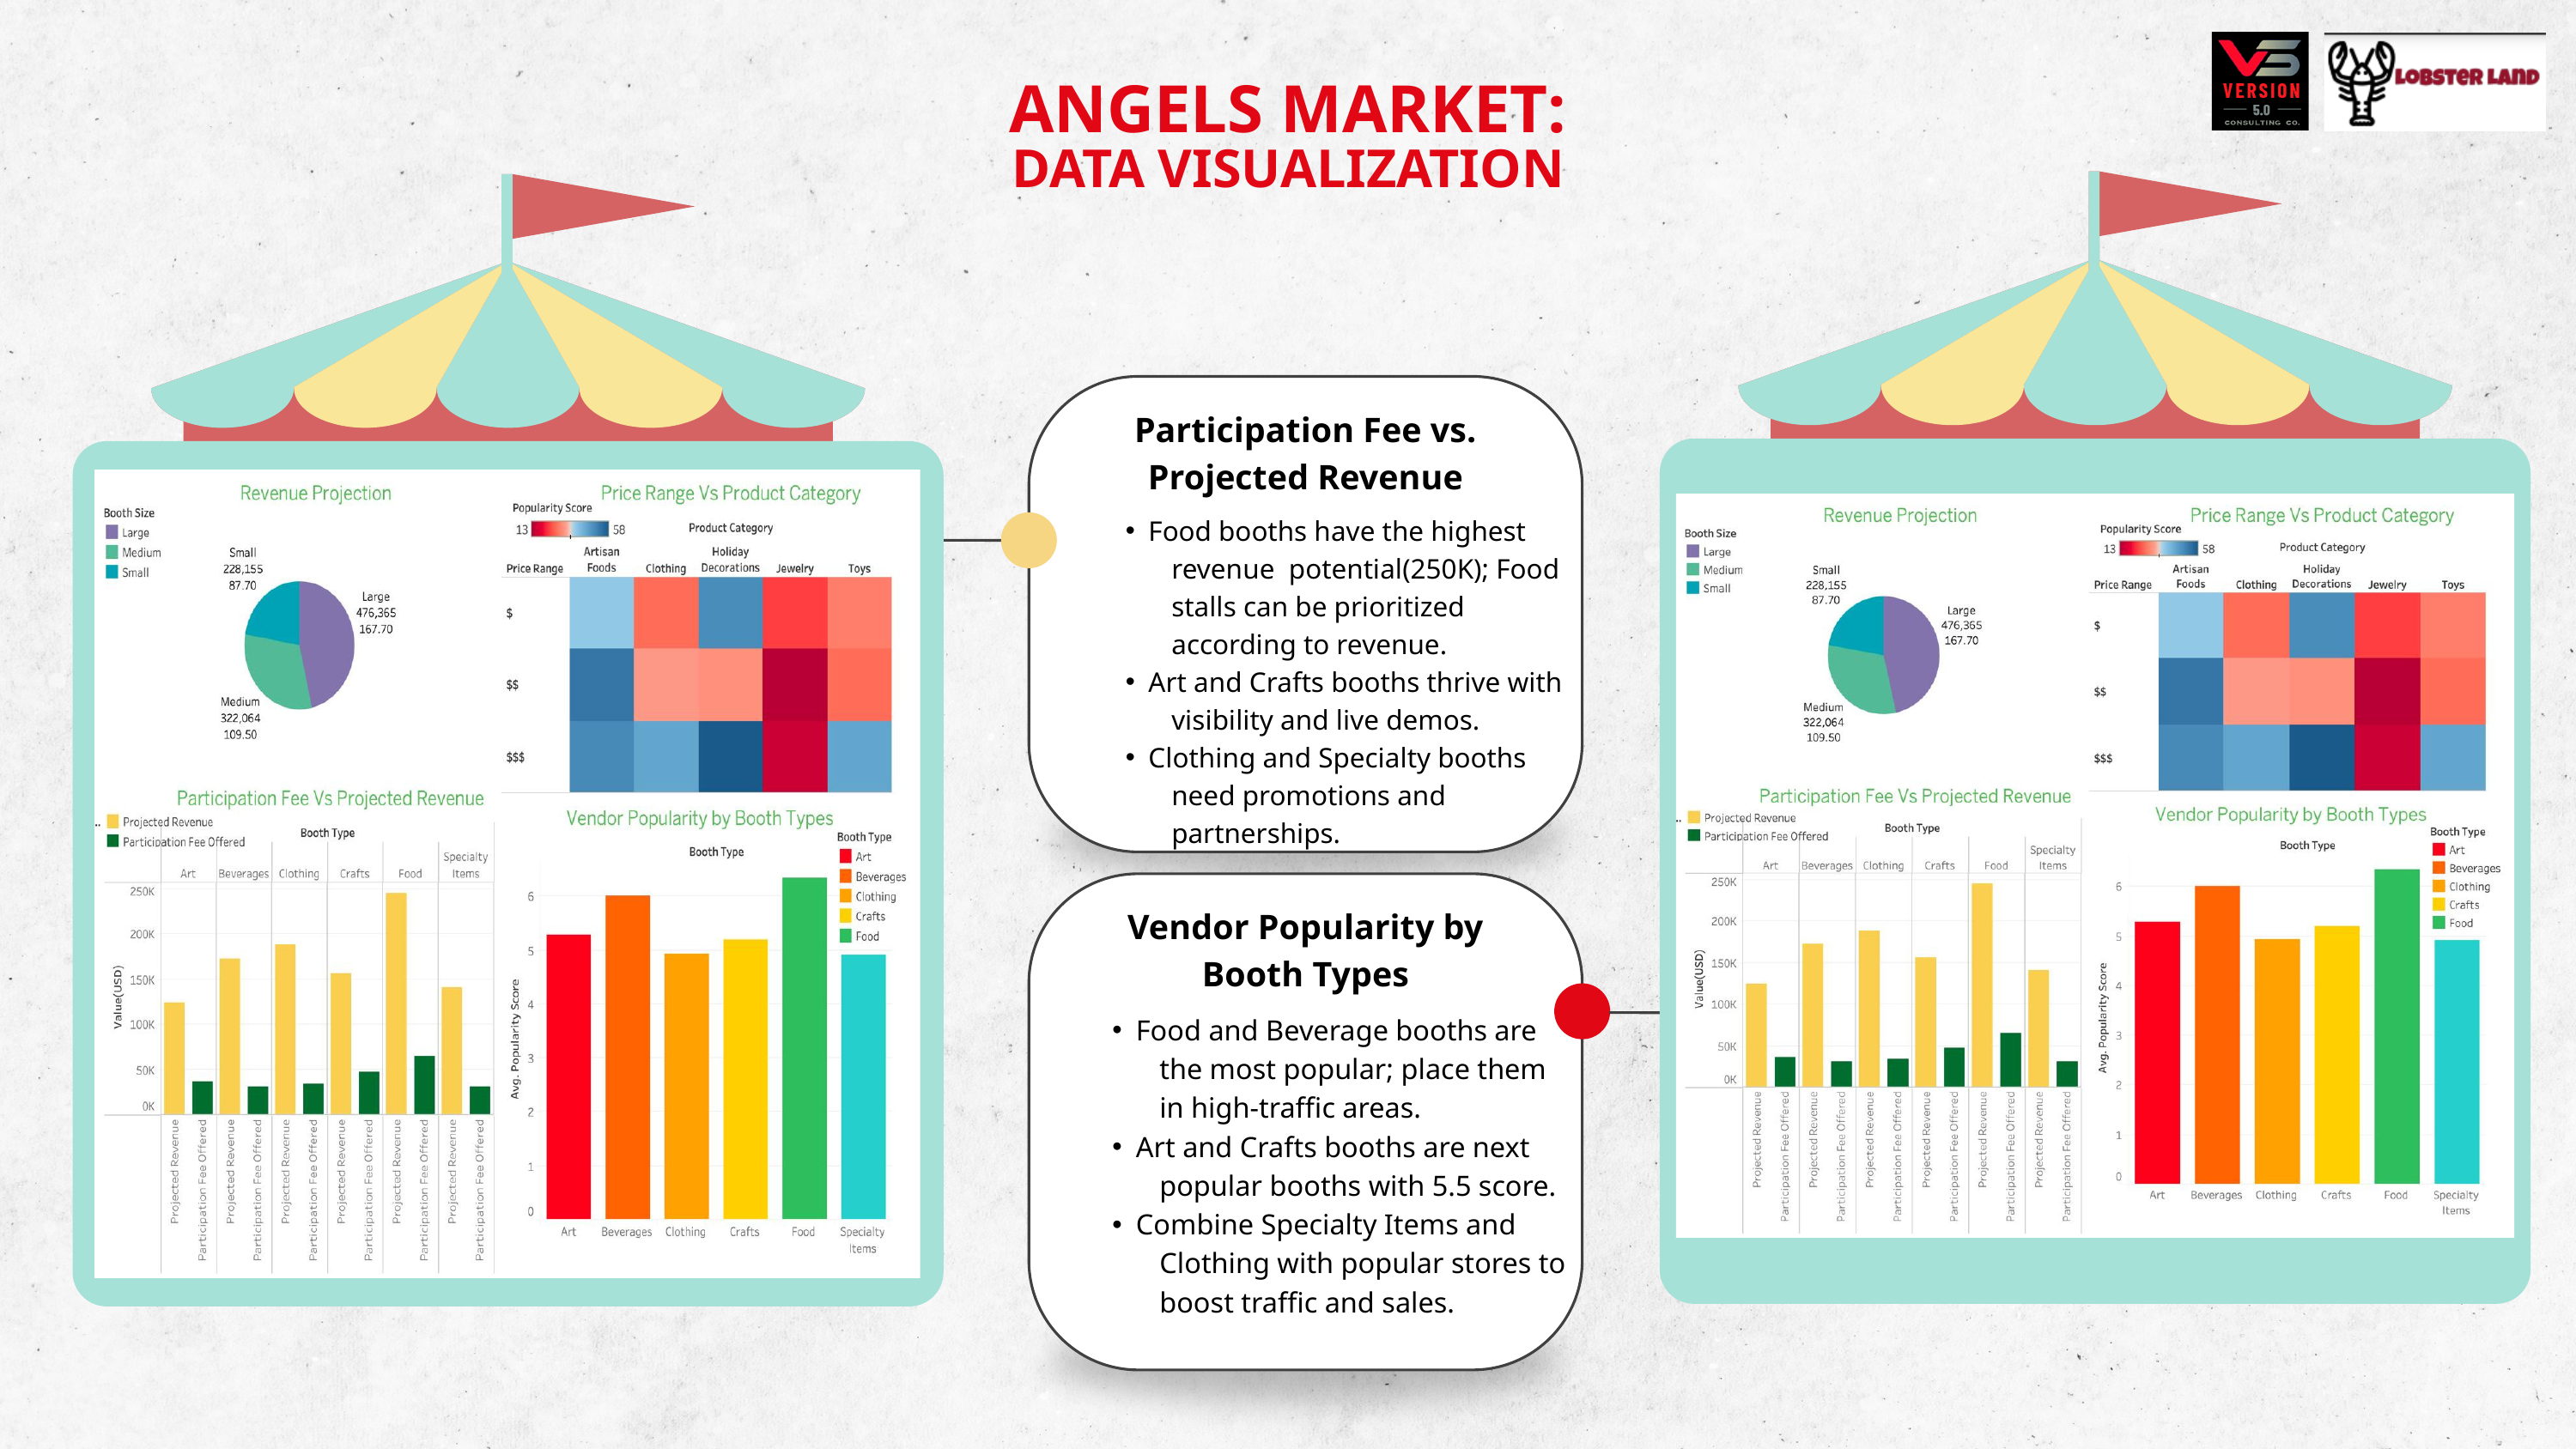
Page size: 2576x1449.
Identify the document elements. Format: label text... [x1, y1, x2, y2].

text_box Food booths have the highest revenue potential(250K); Food stalls can be prioritized according to revenue. Art and Crafts booths thrive with visibility and live demos. Clothing and Specialty booths need promotions and partnerships. [1079, 508, 1576, 846]
text_box Vendor Popularity by Booth Types [1114, 899, 1498, 991]
text_box Participation Fee vs. Projected Revenue [1114, 401, 1498, 494]
text_box ANGELS MARKET: DATA VISUALIZATION [993, 80, 1583, 209]
text_box [0, 0, 2576, 1449]
text_box Food and Beverage booths are the most popular; place them in high-traffic areas. Art and Crafts booths are next popular booths with 5.5 score. Combine Specialty Items and Clothing with popular stores to boost traffic and sales. [1065, 1007, 1576, 1315]
